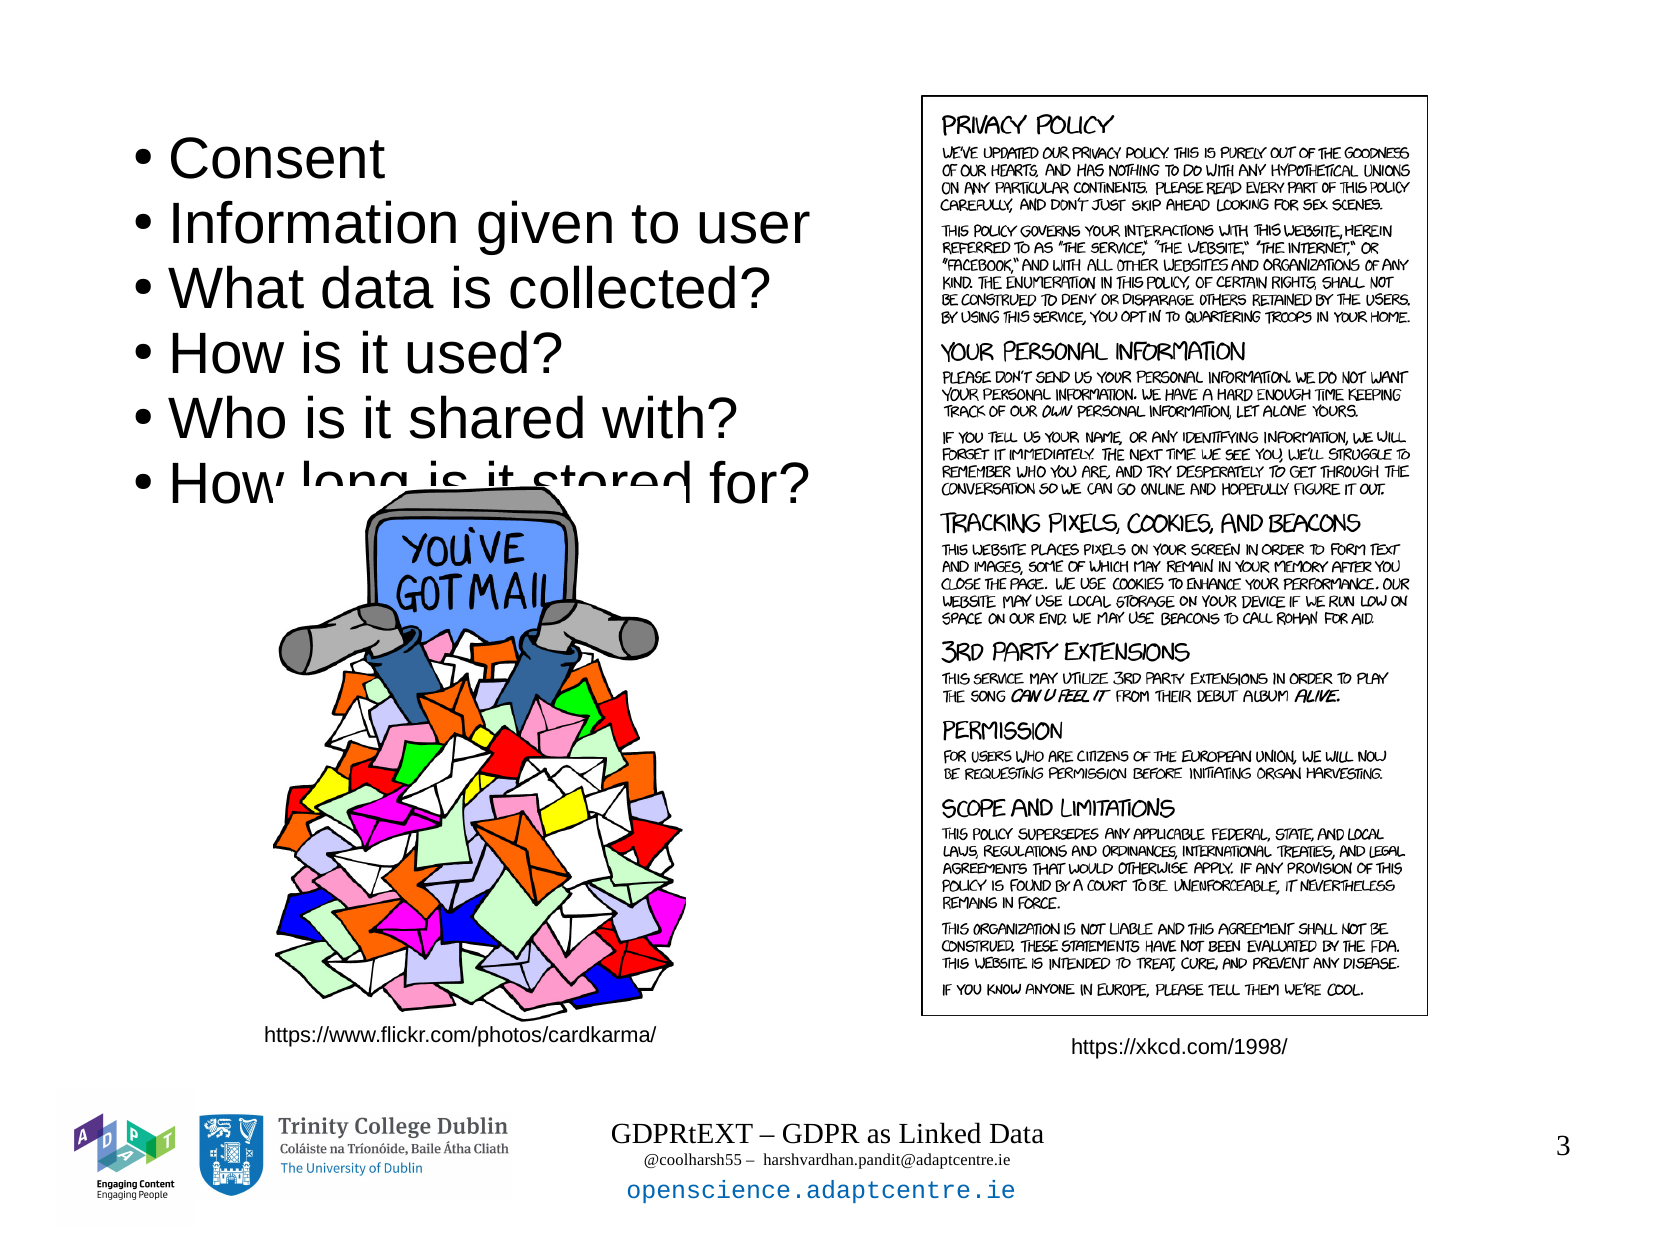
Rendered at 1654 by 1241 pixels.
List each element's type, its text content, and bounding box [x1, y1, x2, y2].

text_box https://www.flickr.com/photos/cardkarma/ [106, 1015, 815, 1066]
picture [921, 95, 1428, 1016]
picture [54, 1086, 195, 1227]
picture [273, 486, 686, 1022]
picture [196, 1111, 512, 1199]
text_box https://xkcd.com/1998/ [977, 1027, 1382, 1075]
text_box Consent Information given to user What data is collected? How is it used? Who is it shared with? How long is it stored for? [118, 118, 827, 462]
